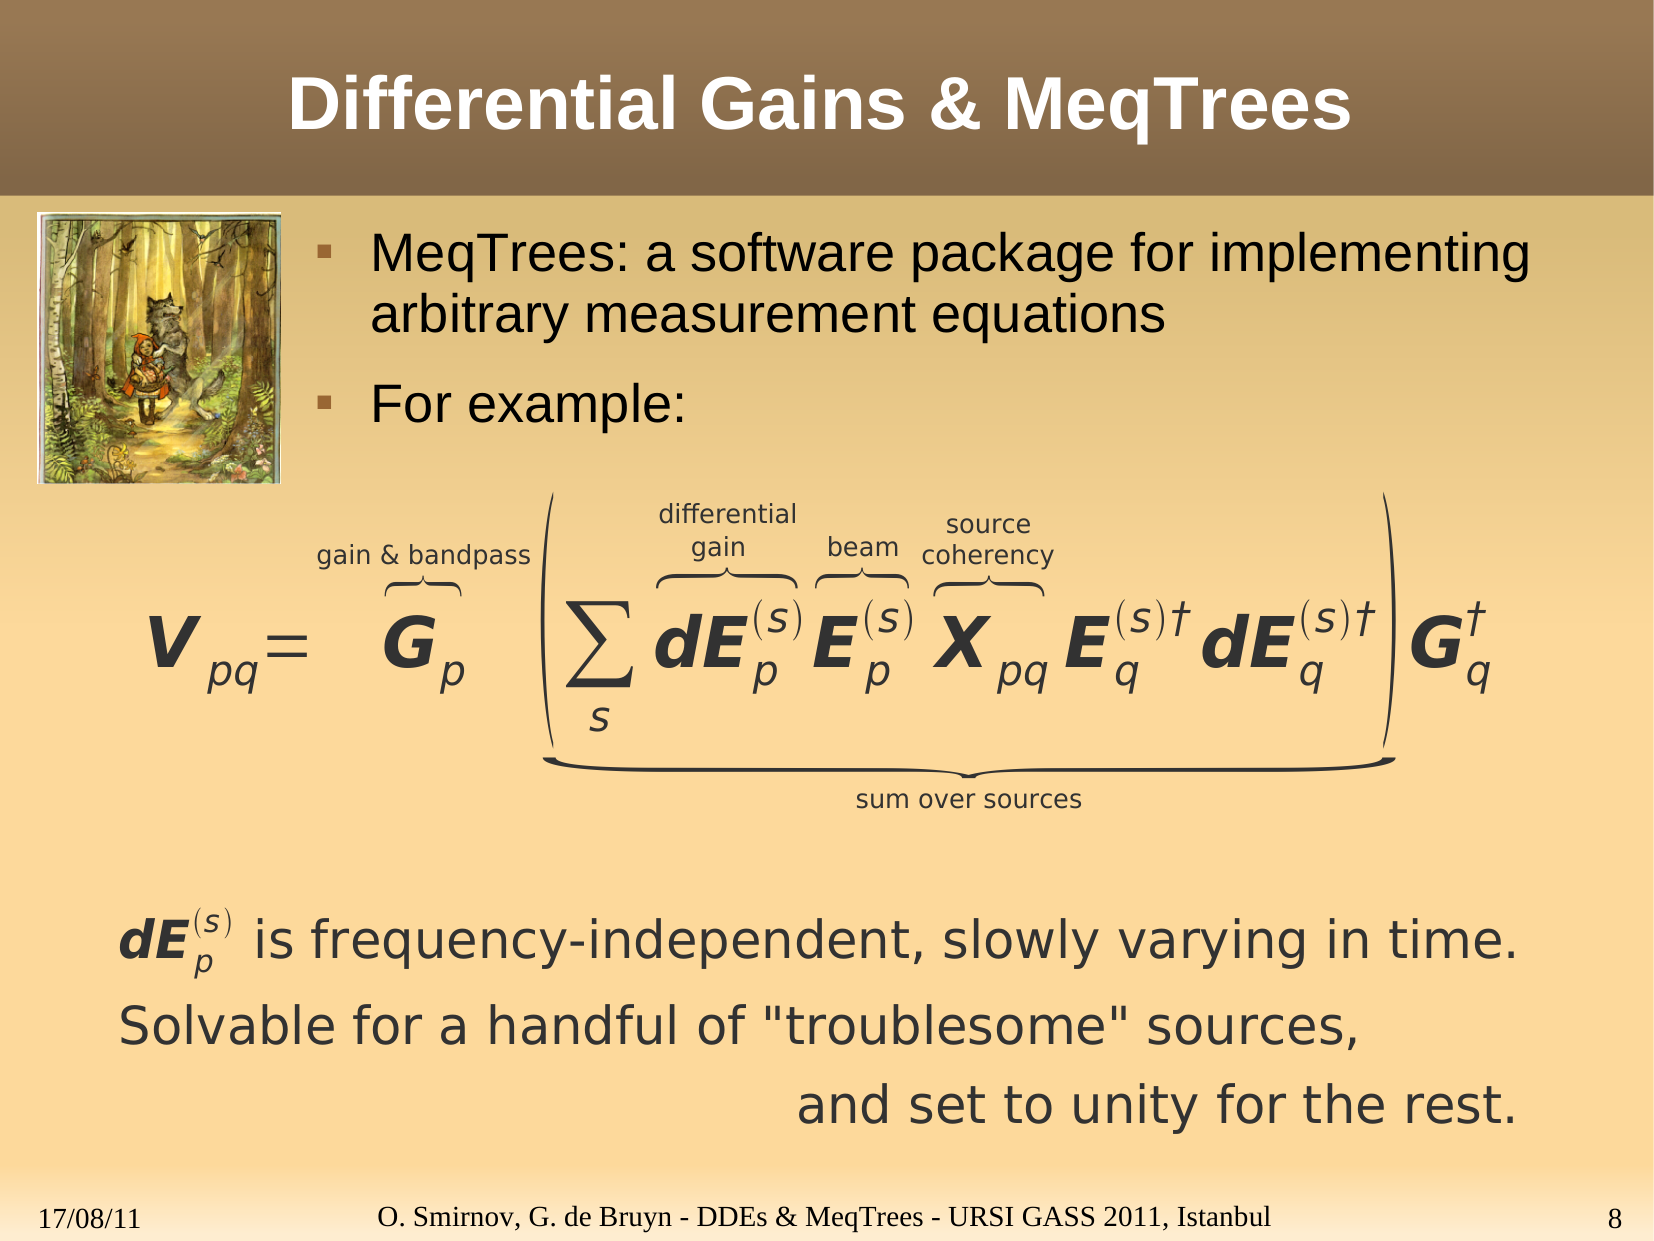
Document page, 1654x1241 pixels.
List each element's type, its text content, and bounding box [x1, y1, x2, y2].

chart [112, 487, 1524, 1140]
list MeqTrees: a software package for implementing arbitrary measurement equations For example: [300, 222, 1631, 451]
title Differential Gains & MeqTrees [76, 7, 1565, 200]
picture [0, 0, 1654, 1241]
